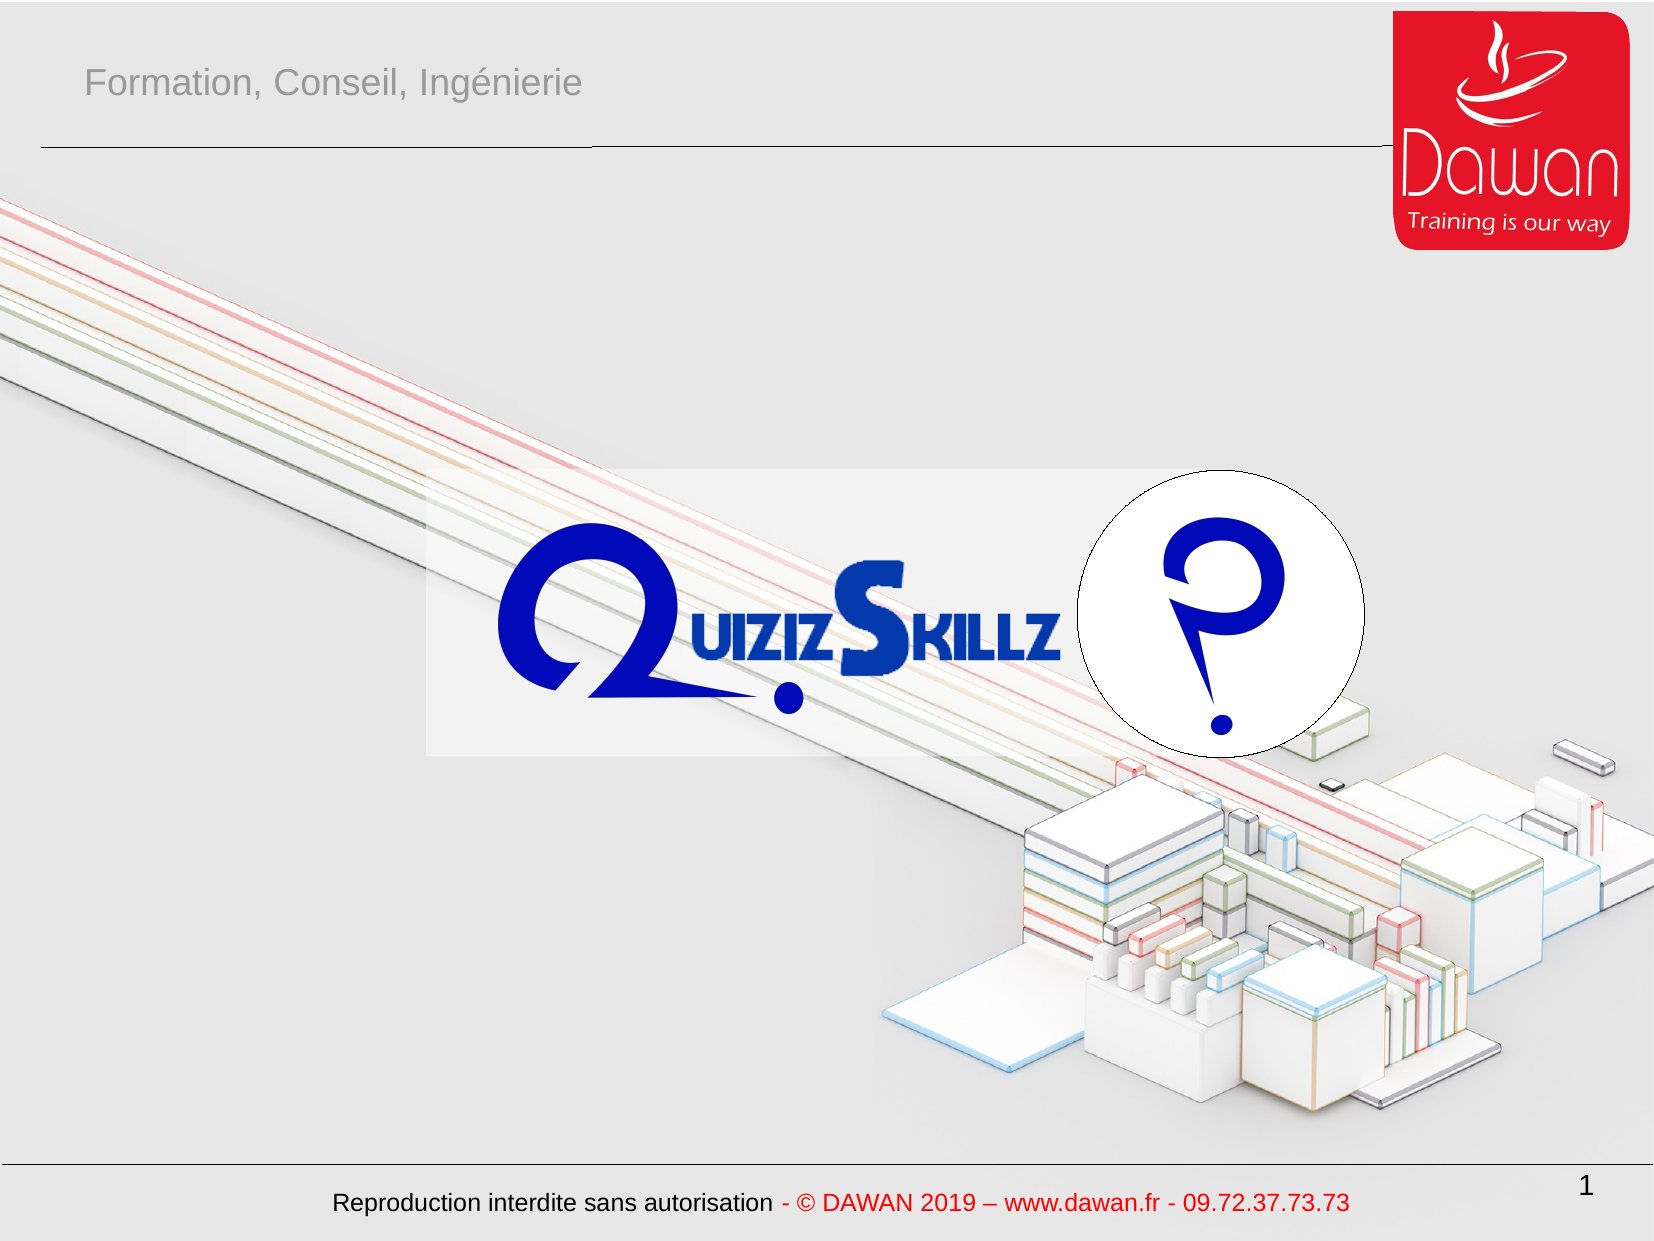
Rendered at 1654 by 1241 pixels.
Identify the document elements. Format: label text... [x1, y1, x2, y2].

text_box [426, 468, 1341, 758]
text_box [1259, 475, 1365, 684]
picture [0, 2, 1654, 1241]
text_box Formation, Conseil, Ingénierie [23, 53, 644, 113]
